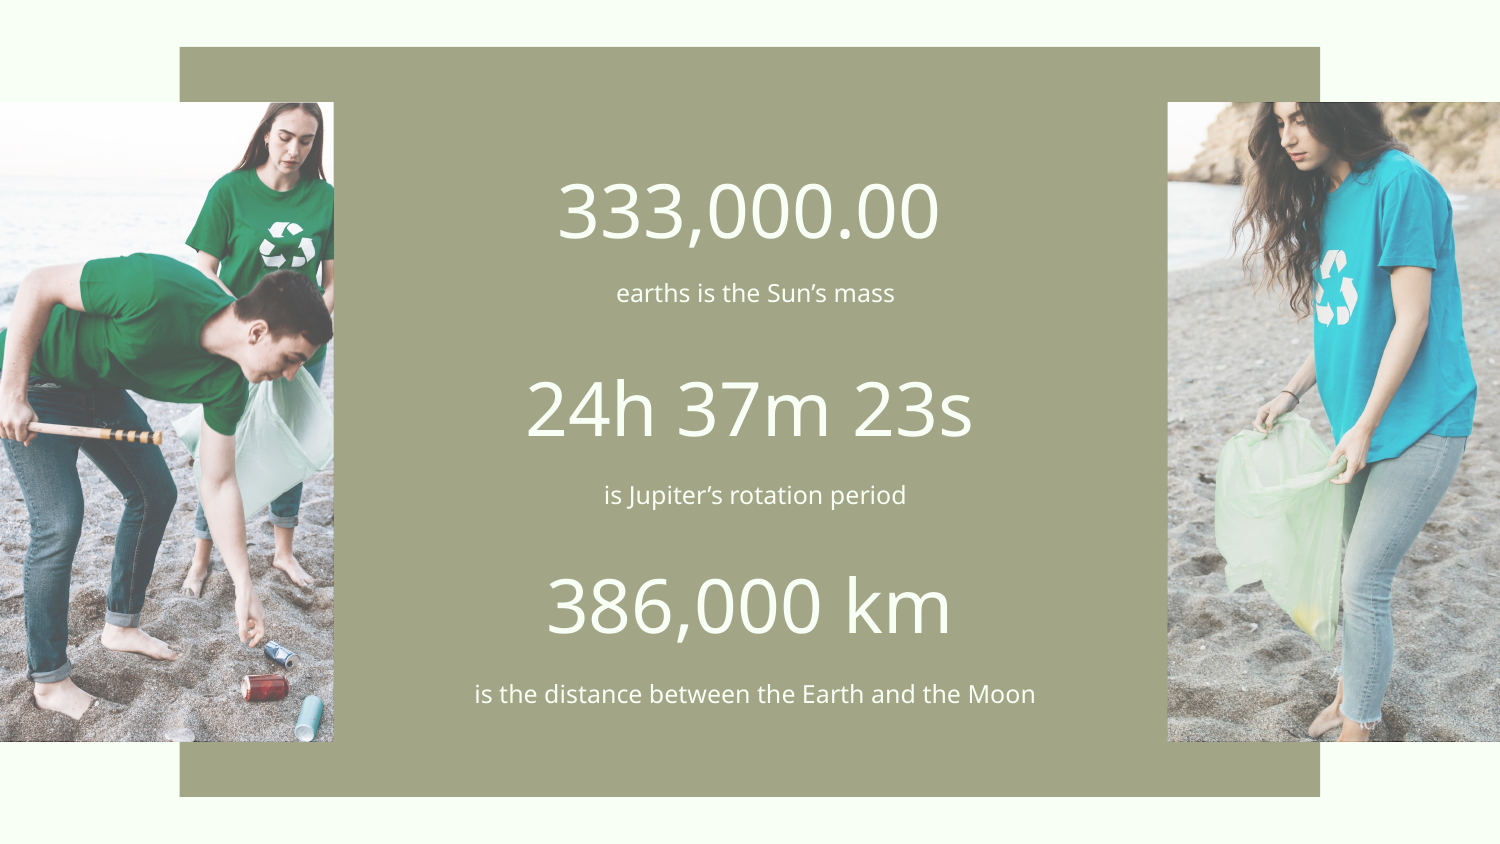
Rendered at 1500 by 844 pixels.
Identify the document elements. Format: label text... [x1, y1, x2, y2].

text_box [0, 102, 334, 742]
title 333,000.00 [334, 154, 1167, 269]
subtitle earths is the Sun’s mass [364, 269, 1148, 328]
subtitle is Jupiter’s rotation period [364, 467, 1148, 530]
subtitle is the distance between the Earth and the Moon [364, 664, 1148, 729]
title 24h 37m 23s [334, 352, 1167, 467]
text_box [1167, 102, 1500, 742]
title 386,000 km [334, 549, 1167, 664]
